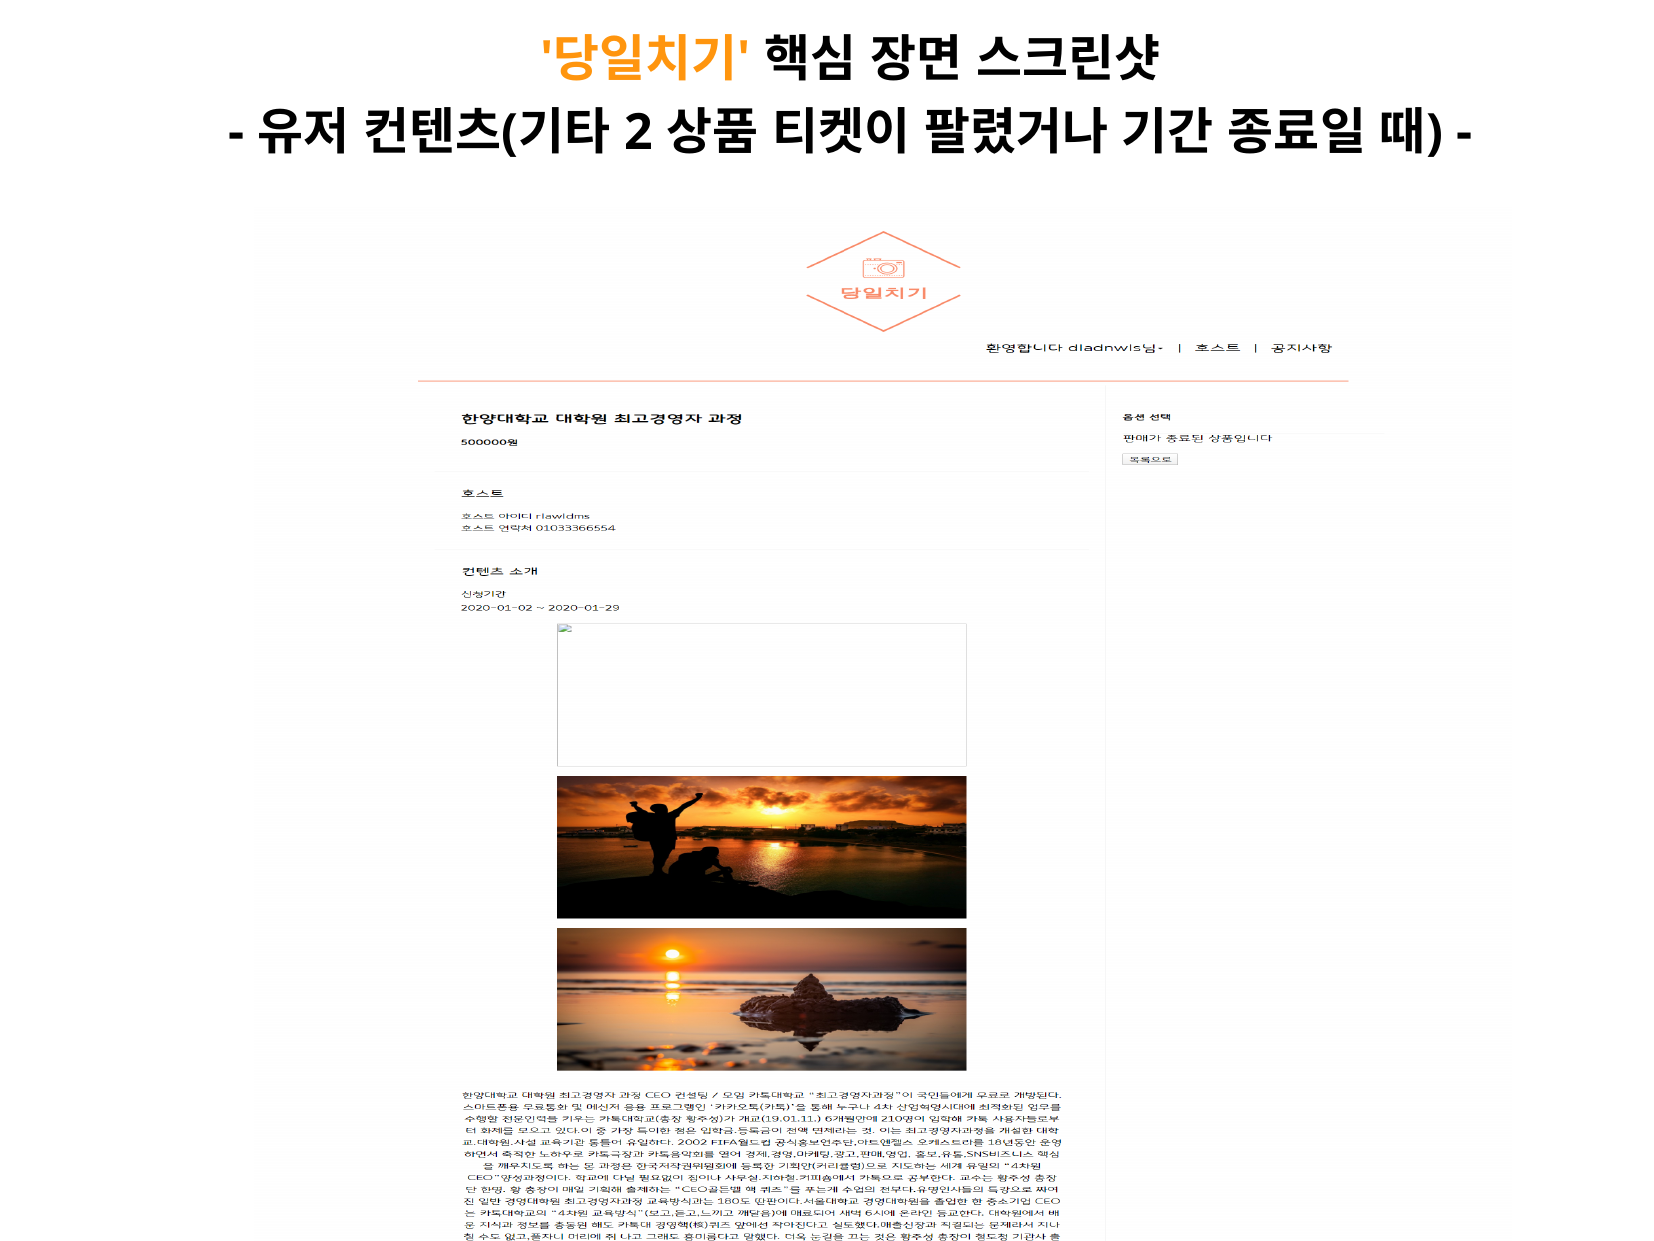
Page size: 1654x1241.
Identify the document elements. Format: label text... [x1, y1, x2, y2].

picture [254, 206, 1512, 1241]
title '당일치기' 핵심 장면 스크린샷 - 유저 컨텐츠(기타 2 상품 티켓이 팔렸거나 기간 종료일 때) - [106, 0, 1595, 196]
